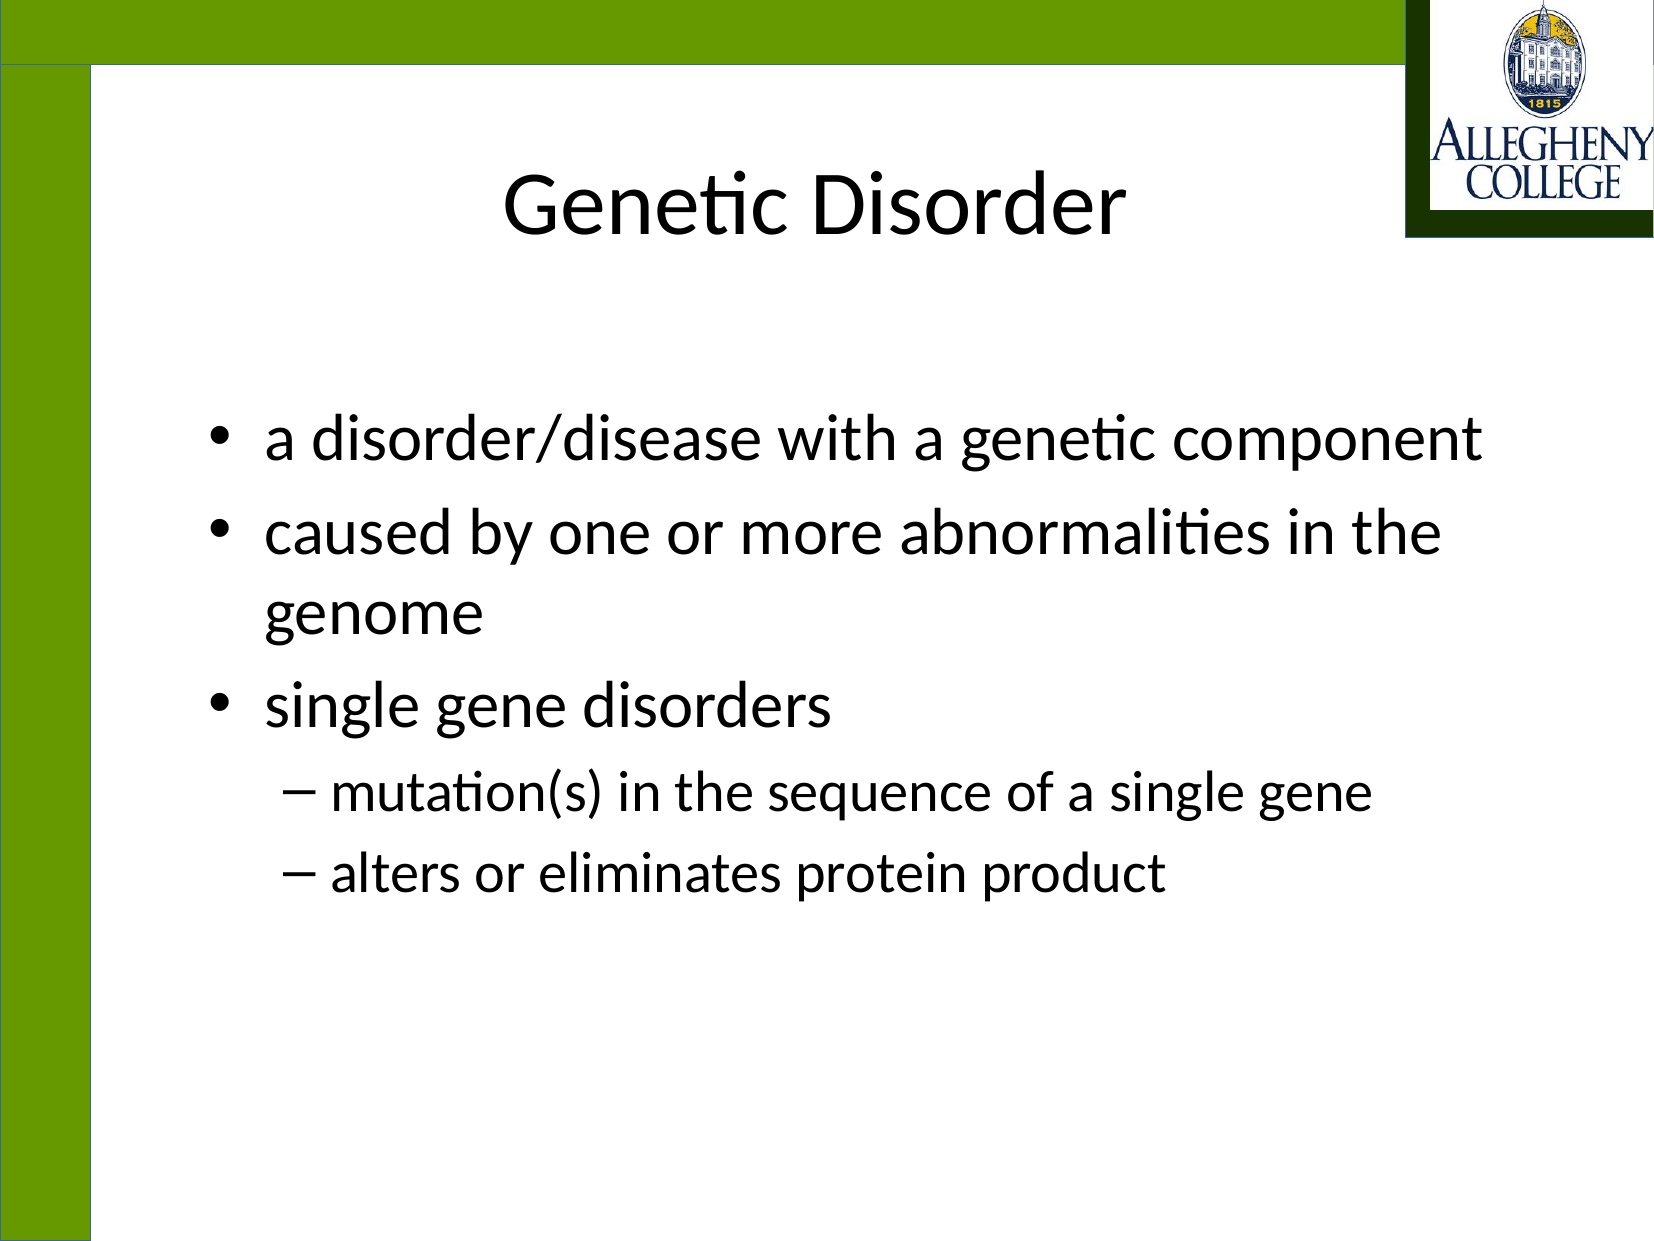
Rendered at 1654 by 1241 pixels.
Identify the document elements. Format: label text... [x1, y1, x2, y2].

list a disorder/disease with a genetic component caused by one or more abnormalities in the genome single gene disorders mutation(s) in the sequence of a single gene alters or eliminates protein product [193, 386, 1544, 1129]
title Genetic Disorder [293, 104, 1339, 292]
text_box [0, 0, 1654, 1241]
picture [1430, 0, 1654, 210]
